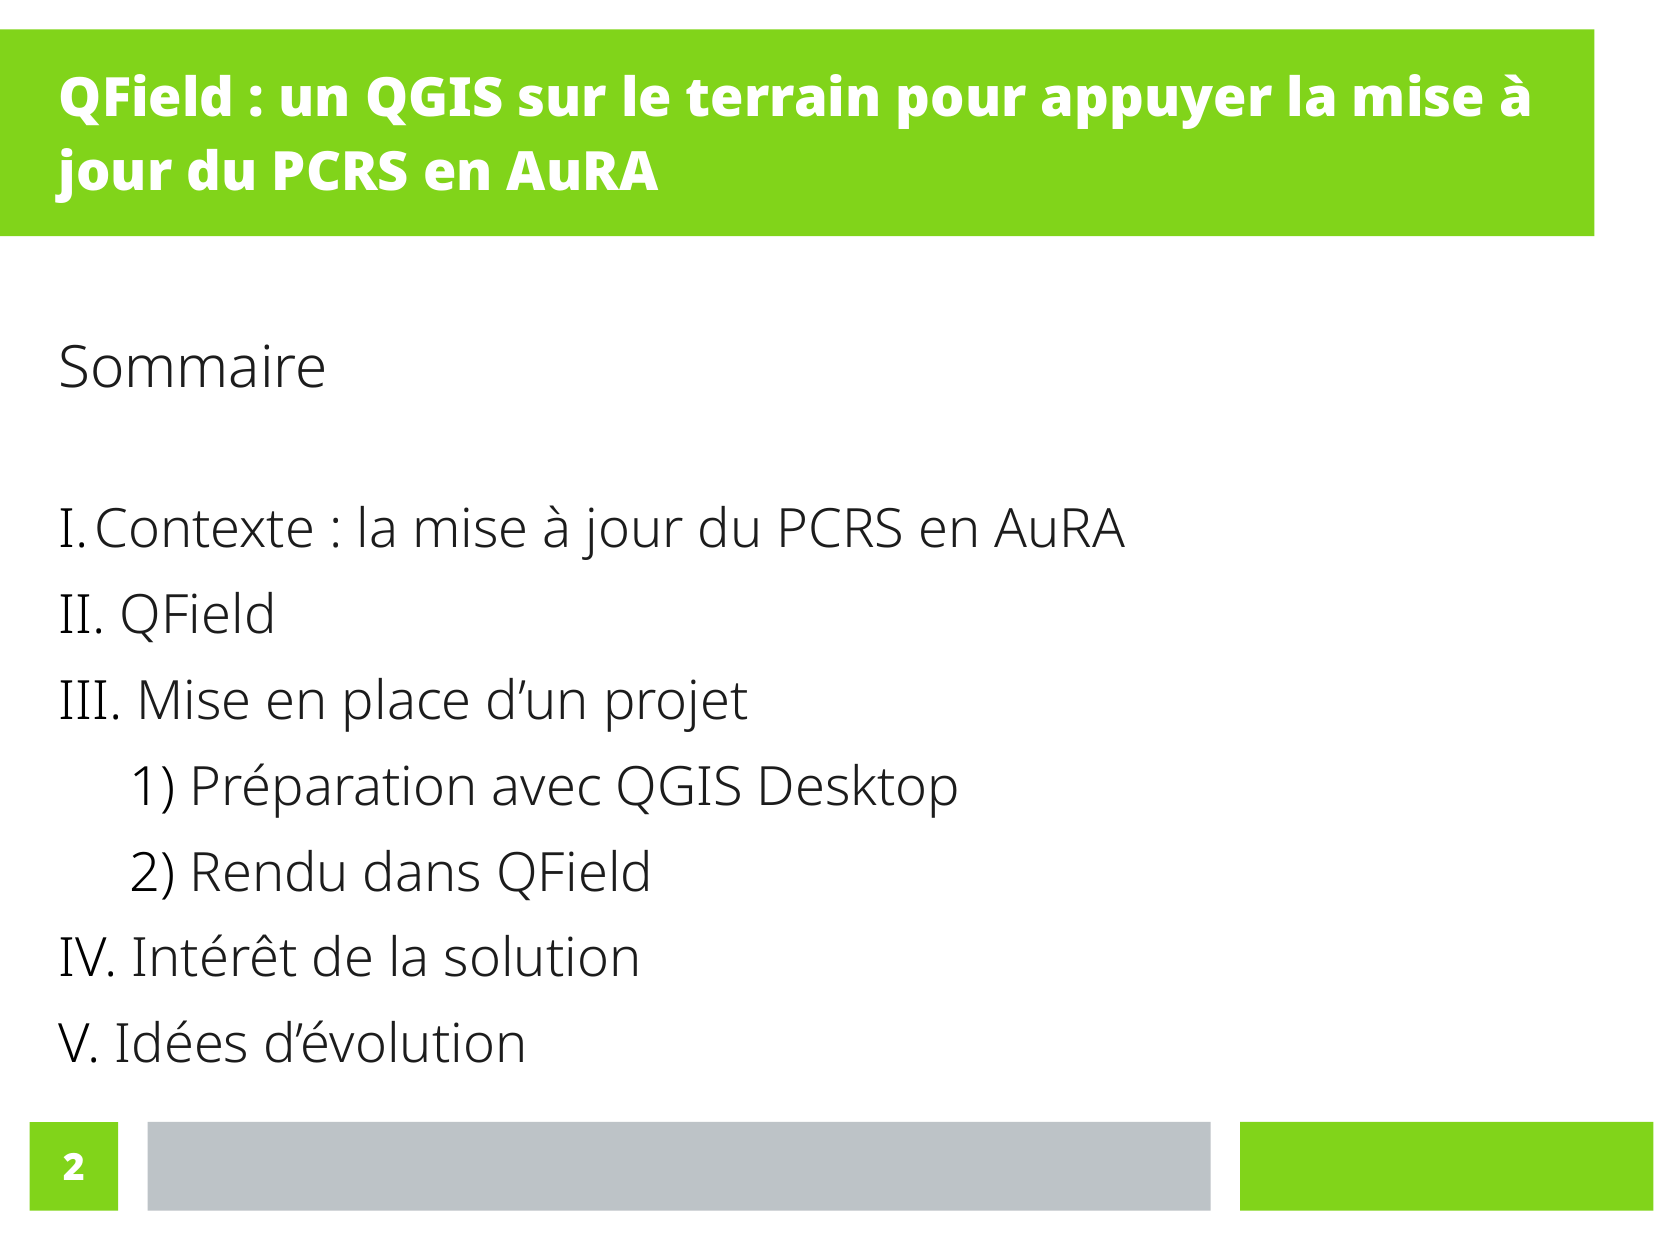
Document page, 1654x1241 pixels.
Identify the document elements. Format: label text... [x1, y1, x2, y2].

title QField : un QGIS sur le terrain pour appuyer la mise à jour du PCRS en AuRA [59, 59, 1595, 207]
subtitle Sommaire Contexte : la mise à jour du PCRS en AuRA QField Mise en place d’un projet Préparation avec QGIS Desktop Rendu dans QField Intérêt de la solution Idées d’évolution [59, 324, 1565, 1093]
